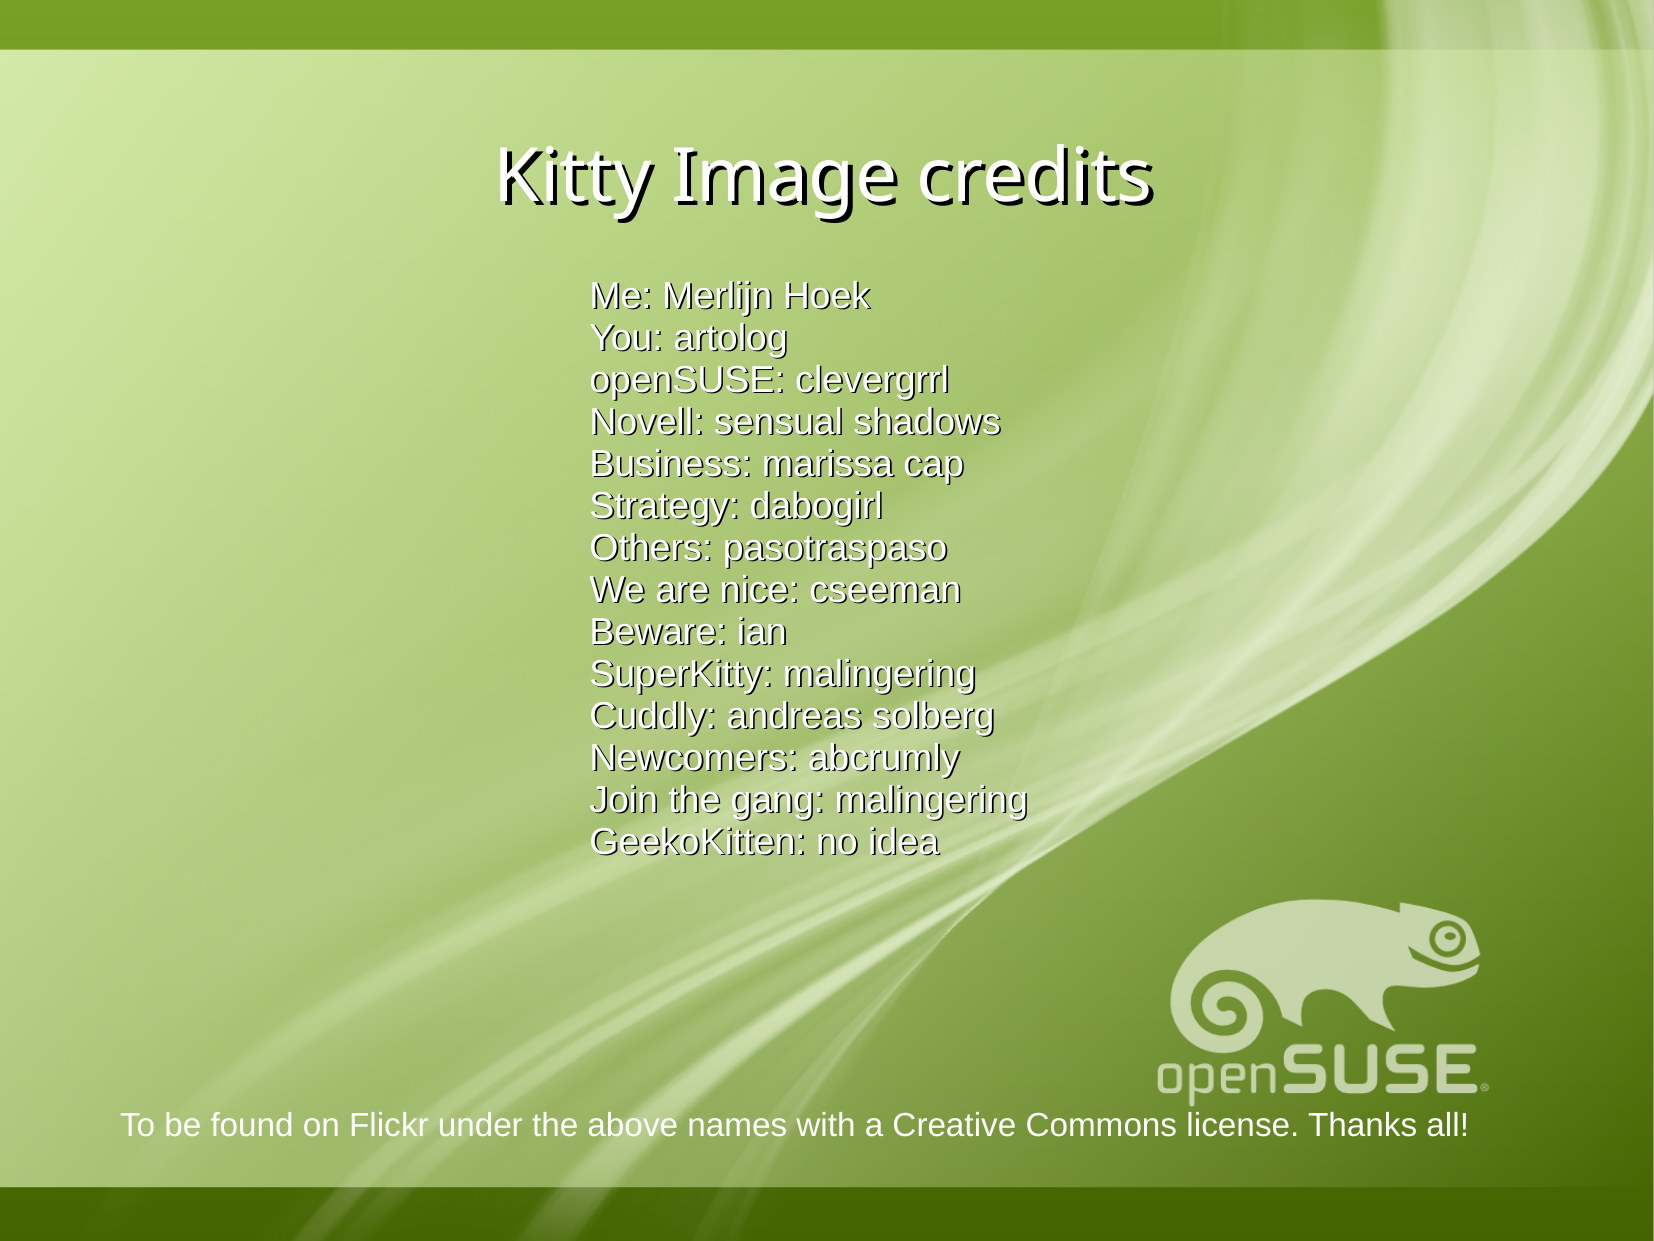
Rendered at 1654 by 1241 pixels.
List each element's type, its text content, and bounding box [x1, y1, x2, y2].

text_box Me: Merlijn Hoek You: artolog openSUSE: clevergrrl Novell: sensual shadows Business: marissa cap Strategy: dabogirl Others: pasotraspaso We are nice: cseeman Beware: ian SuperKitty: malingering Cuddly: andreas solberg Newcomers: abcrumly Join the gang: malingering GeekoKitten: no idea [574, 266, 1303, 971]
picture [0, 0, 1654, 1241]
text_box To be found on Flickr under the above names with a Creative Commons license. Thanks all! [62, 1099, 1530, 1203]
text_box Kitty Image credits [79, 113, 1568, 254]
